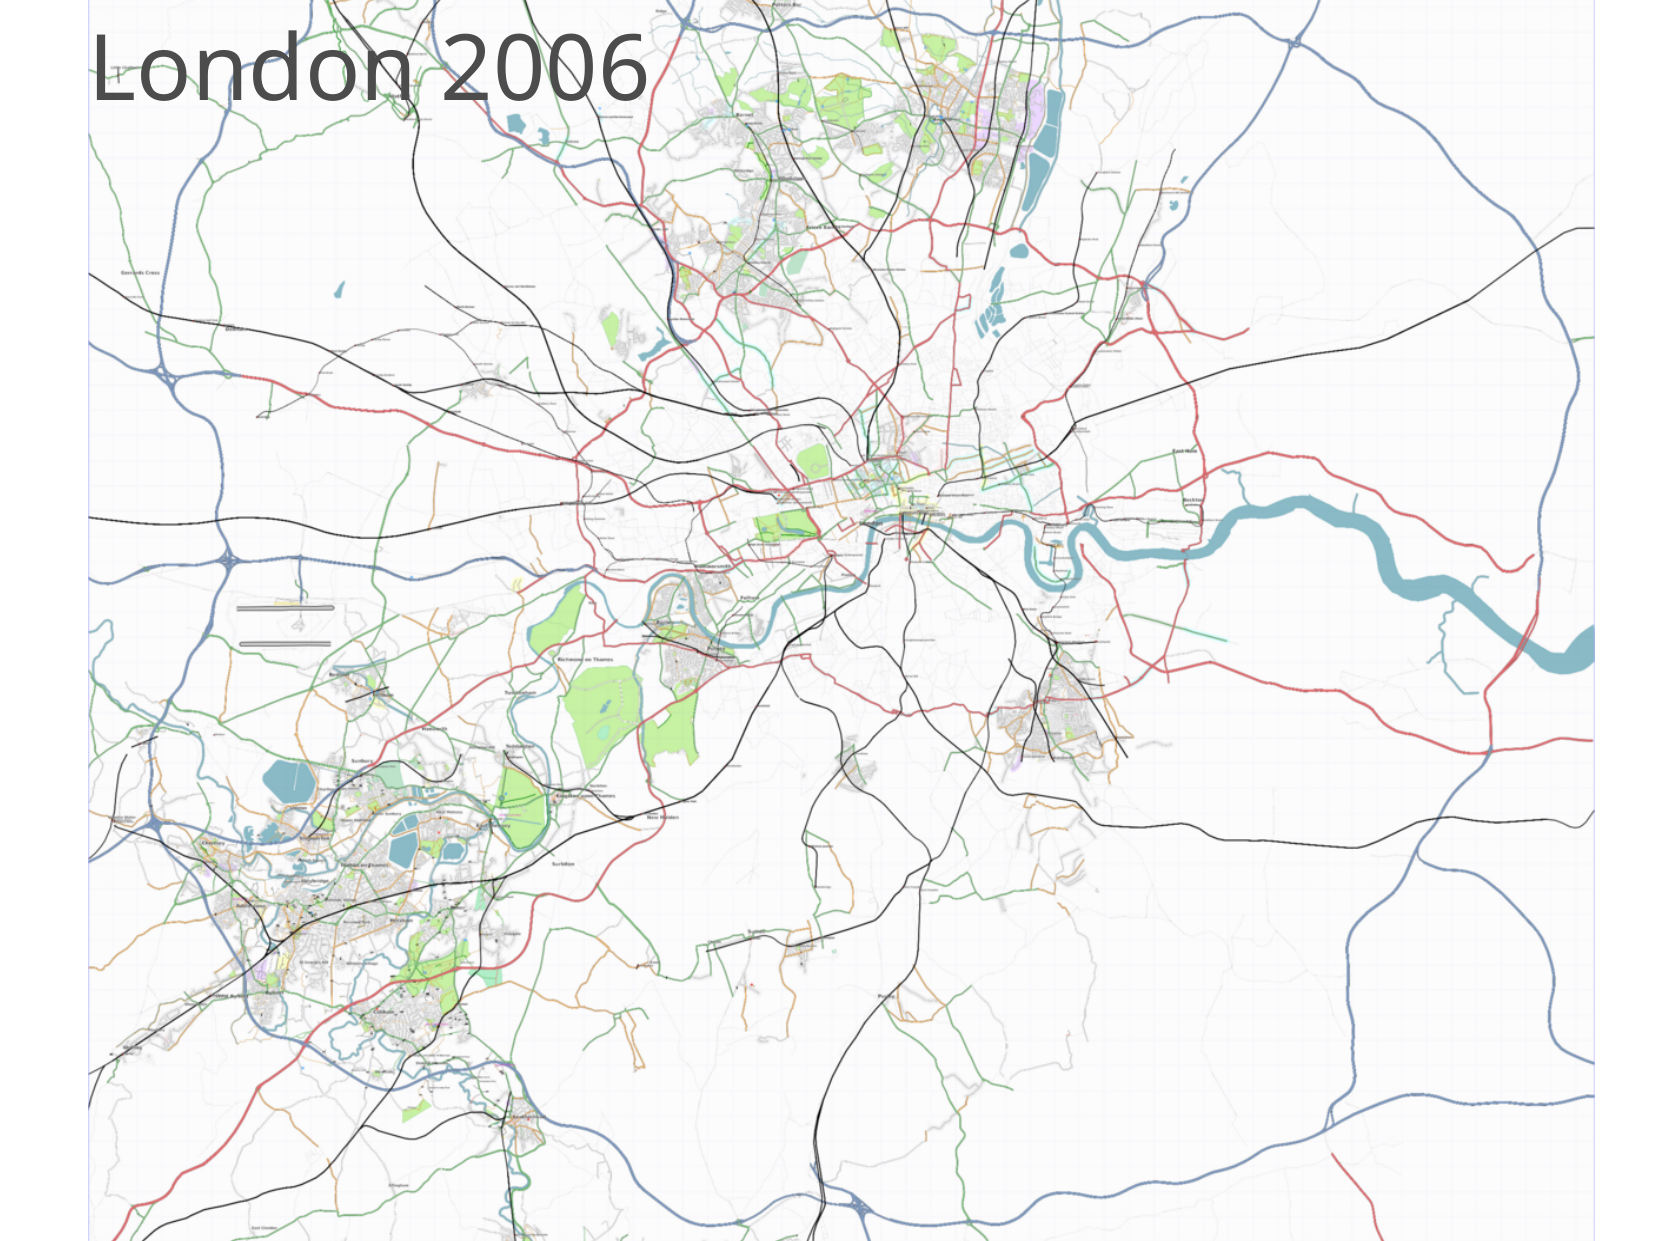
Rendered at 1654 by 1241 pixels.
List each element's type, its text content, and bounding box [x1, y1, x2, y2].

picture [88, 0, 1595, 1241]
title London 2006 [88, 0, 1577, 130]
